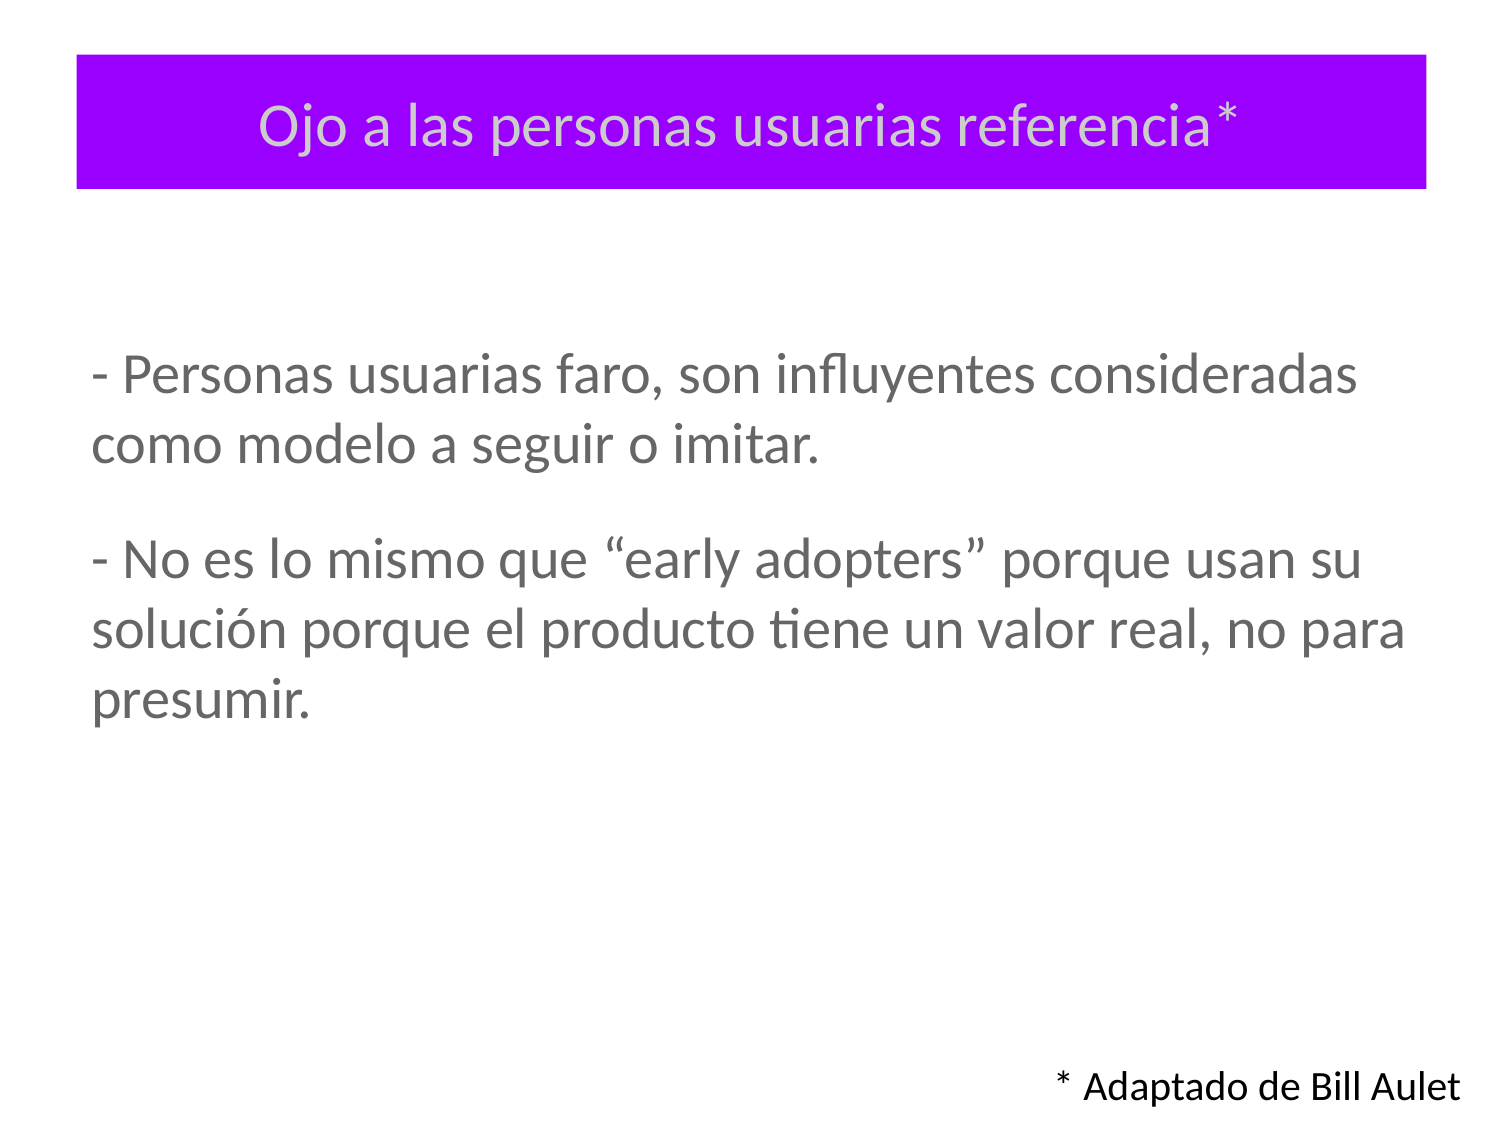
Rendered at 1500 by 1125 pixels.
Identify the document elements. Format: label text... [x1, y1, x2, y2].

text_box Ojo a las personas usuarias referencia* [76, 54, 1427, 189]
text_box - Personas usuarias faro, son influyentes consideradas como modelo a seguir o imitar. - No es lo mismo que “early adopters” porque usan su solución porque el producto tiene un valor real, no para presumir. [76, 328, 1427, 935]
text_box * Adaptado de Bill Aulet [0, 1051, 1477, 1117]
